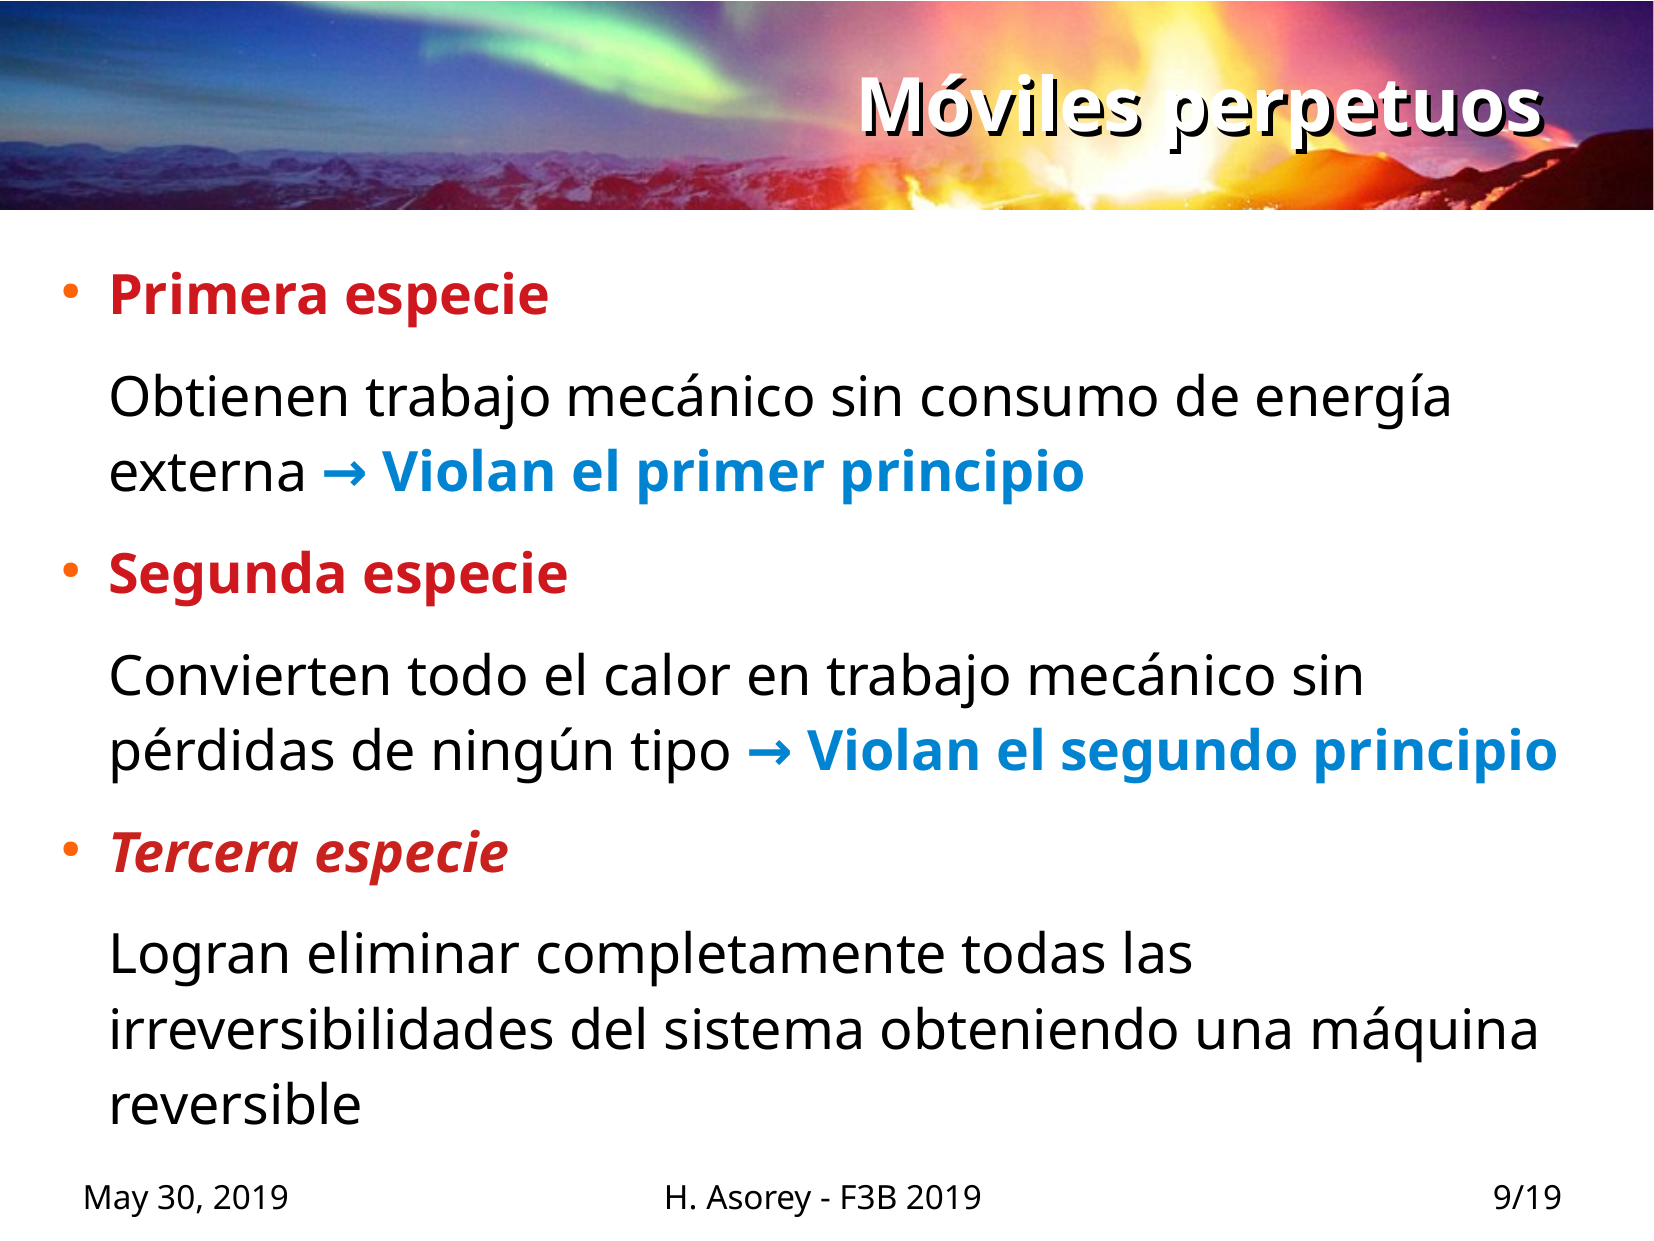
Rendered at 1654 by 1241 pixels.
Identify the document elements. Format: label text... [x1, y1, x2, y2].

picture [0, 1, 1654, 210]
list Primera especie Obtienen trabajo mecánico sin consumo de energía externa → Violan el primer principio Segunda especie Convierten todo el calor en trabajo mecánico sin pérdidas de ningún tipo → Violan el segundo principio Tercera especie Logran eliminar completamente todas las irreversibilidades del sistema obteniendo una máquina reversible [45, 255, 1606, 1156]
title Móviles perpetuos [45, 15, 1606, 191]
